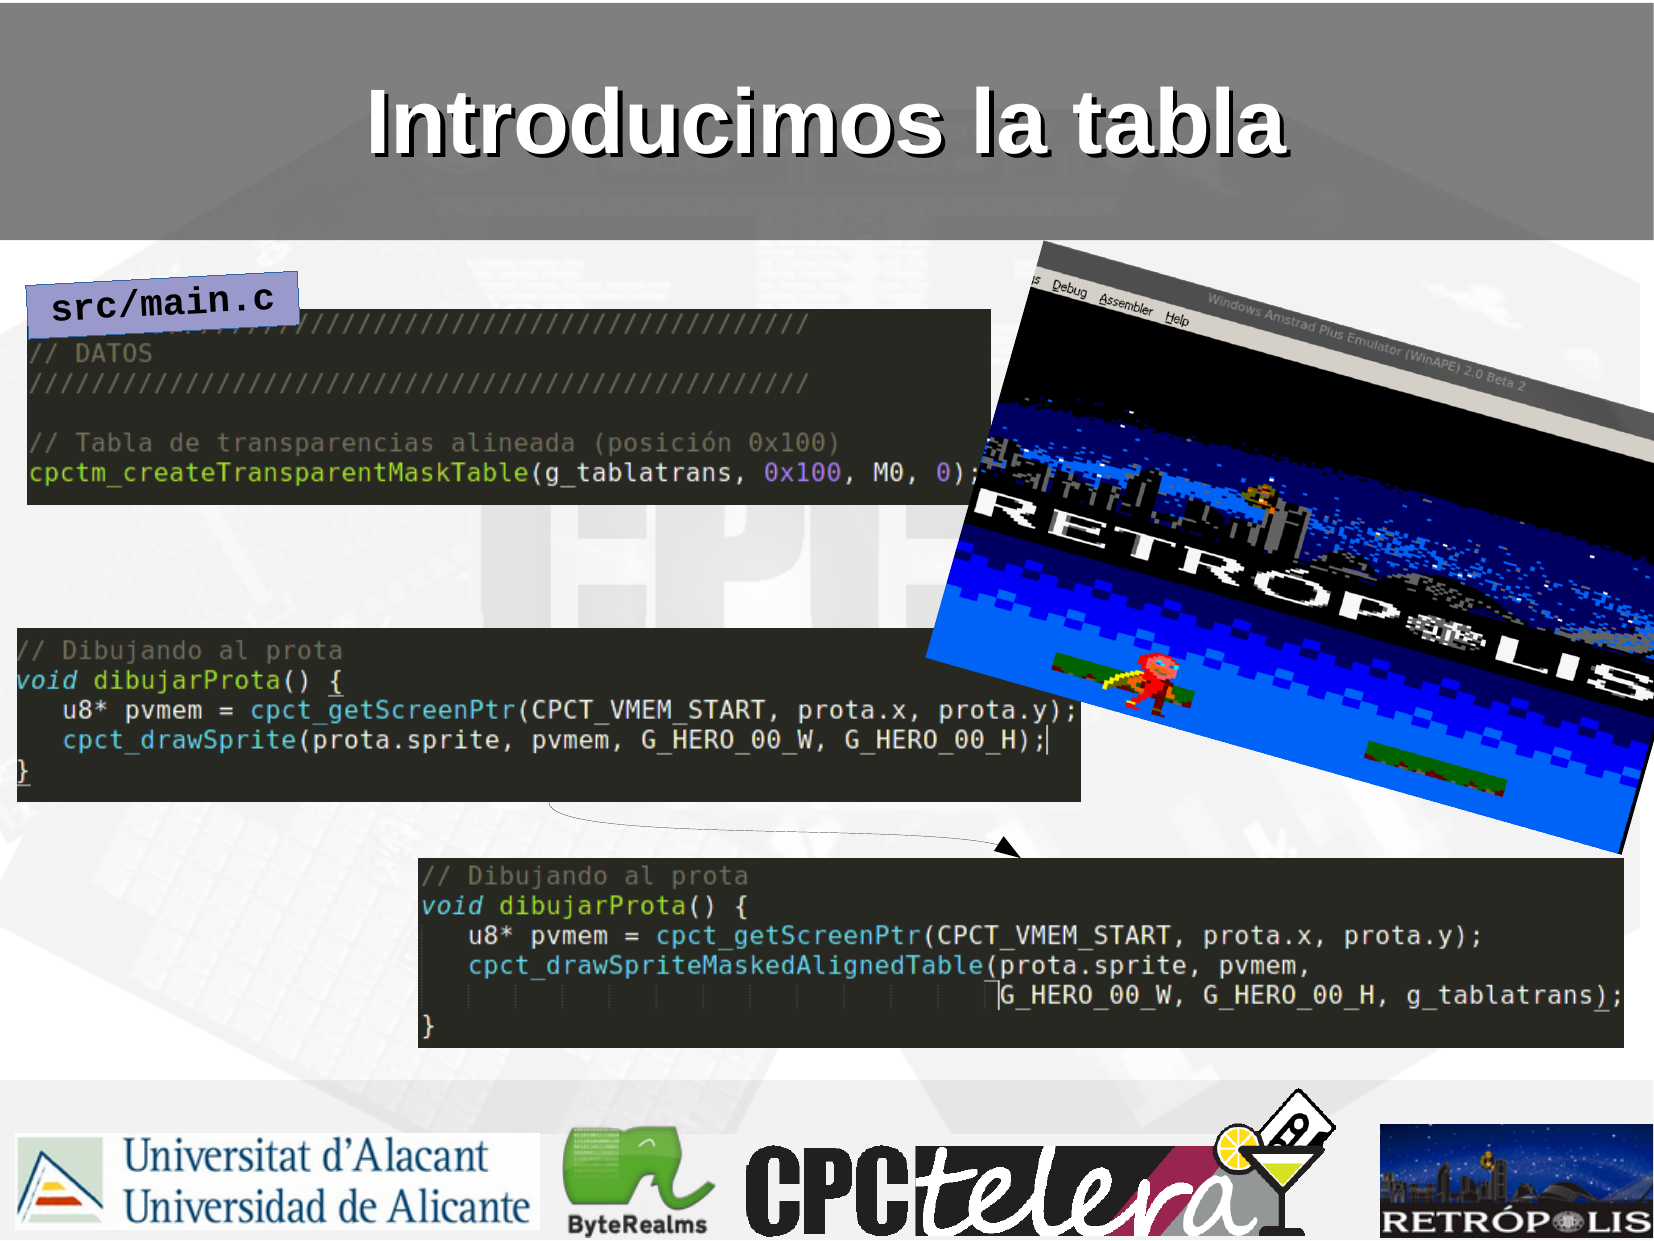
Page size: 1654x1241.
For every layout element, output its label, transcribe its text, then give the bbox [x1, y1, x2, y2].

text_box src/main.c [25, 271, 300, 340]
title Introducimos la tabla [0, 2, 1654, 241]
picture [0, 239, 1654, 1238]
